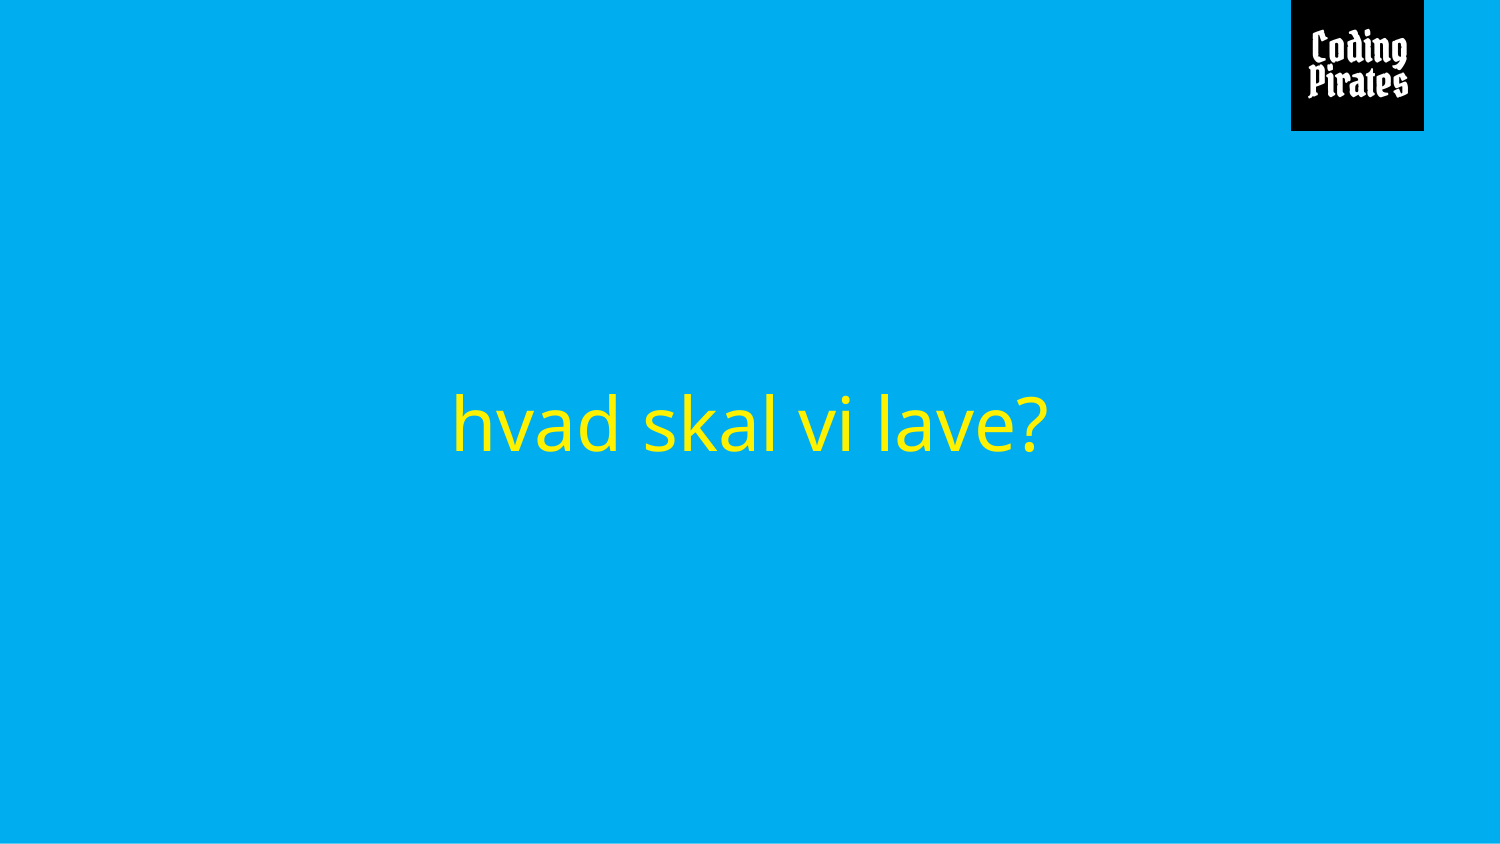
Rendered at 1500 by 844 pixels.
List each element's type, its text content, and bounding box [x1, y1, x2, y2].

title hvad skal vi lave? [51, 352, 1449, 491]
picture [1292, 0, 1423, 130]
